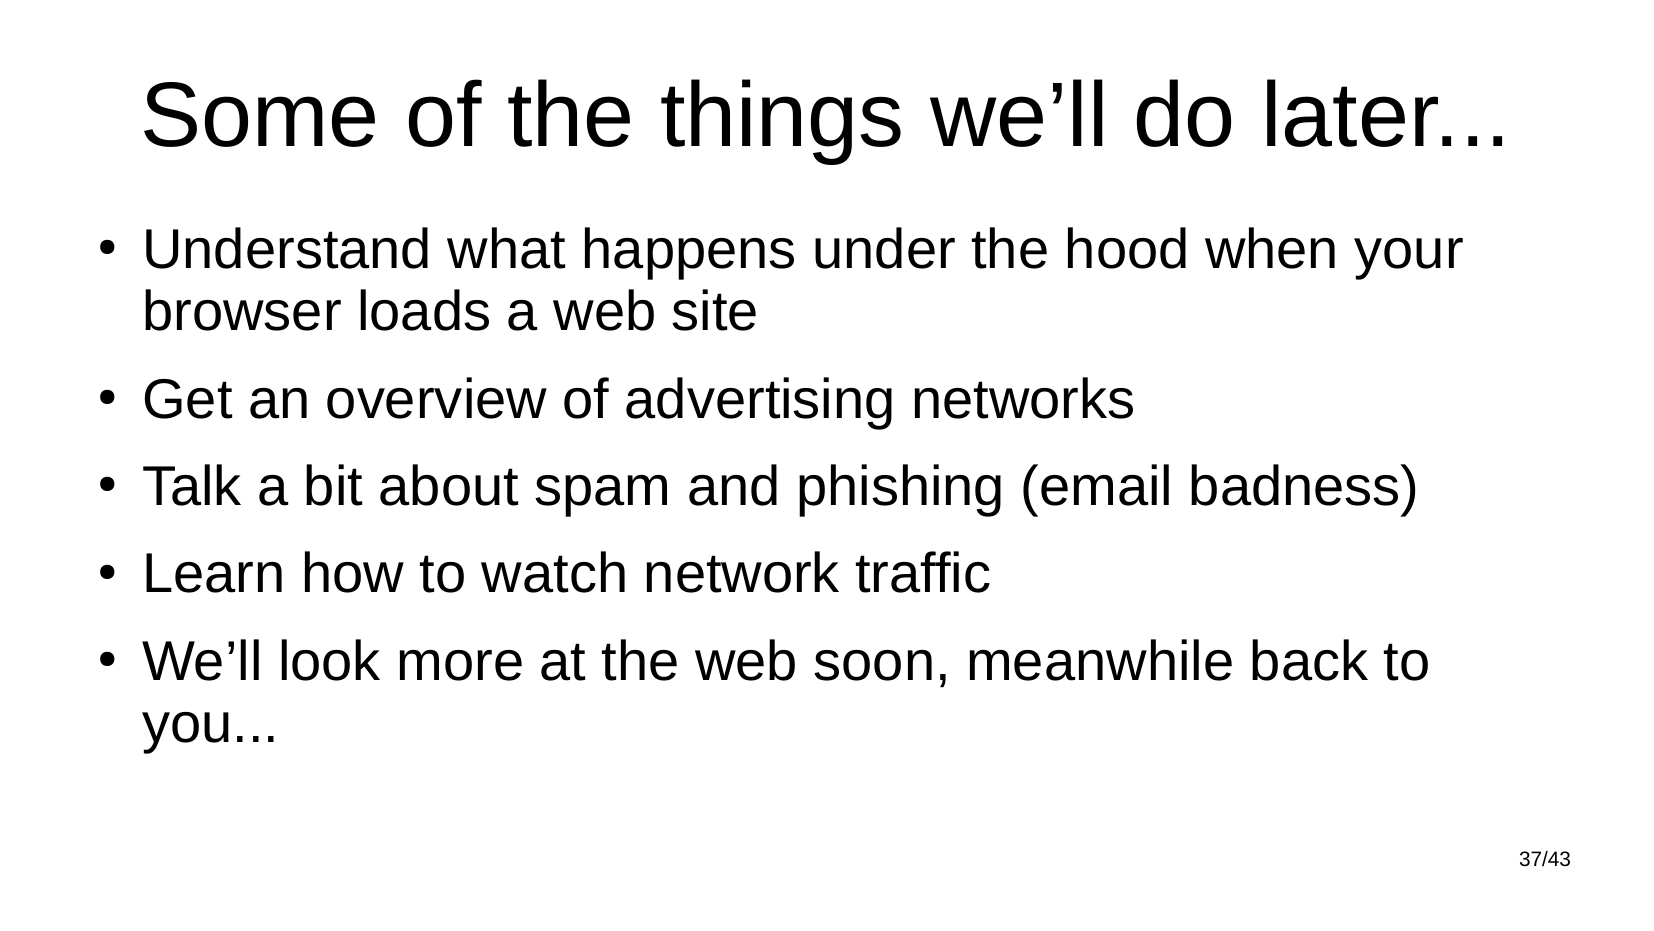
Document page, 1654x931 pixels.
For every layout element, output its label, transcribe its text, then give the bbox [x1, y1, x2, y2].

list Understand what happens under the hood when your browser loads a web site Get an overview of advertising networks Talk a bit about spam and phishing (email badness) Learn how to watch network traffic We’ll look more at the web soon, meanwhile back to you... [82, 217, 1571, 758]
title Some of the things we’ll do later... [82, 37, 1571, 193]
